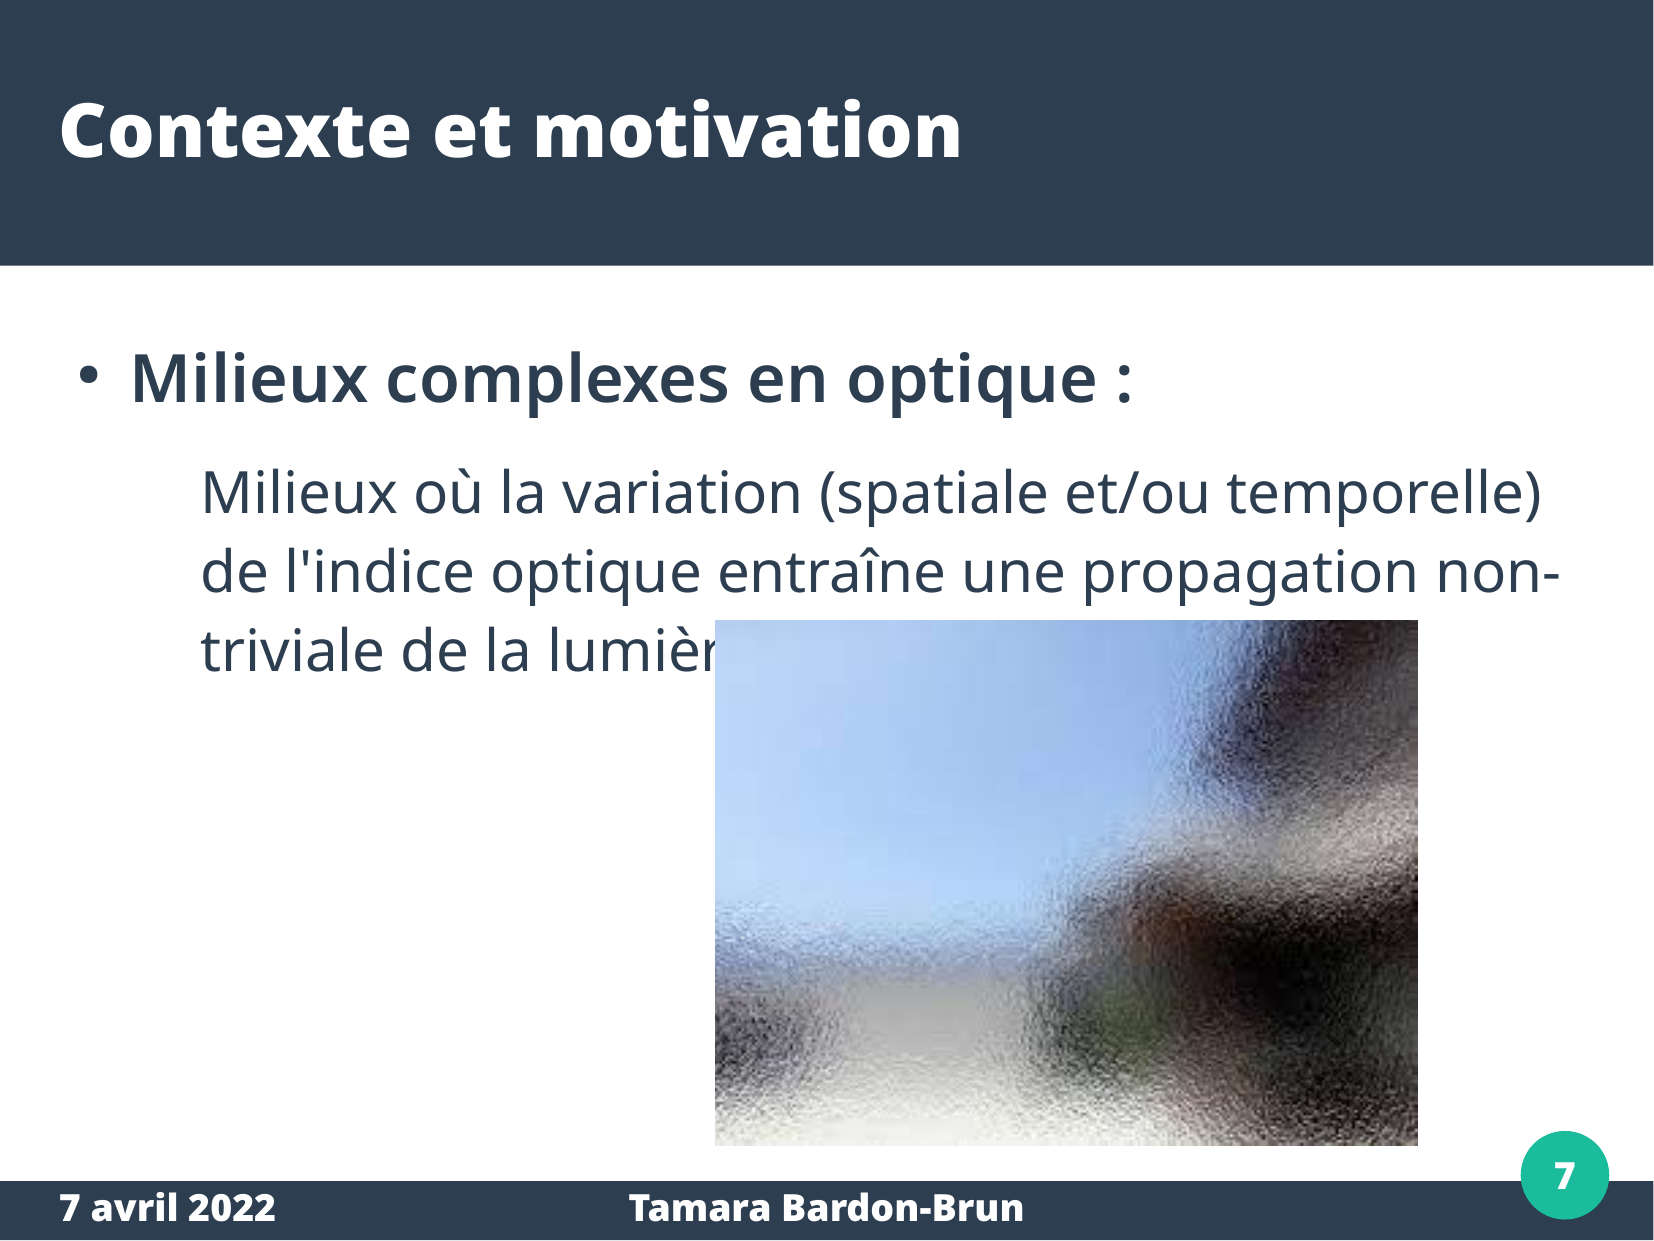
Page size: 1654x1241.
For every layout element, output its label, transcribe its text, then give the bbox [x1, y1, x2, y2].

picture [715, 620, 1418, 1146]
list Milieux complexes en optique : Milieux où la variation (spatiale et/ou temporelle) de l'indice optique entraîne une propagation non-triviale de la lumière. [59, 330, 1595, 726]
title Contexte et motivation [59, 49, 1595, 207]
